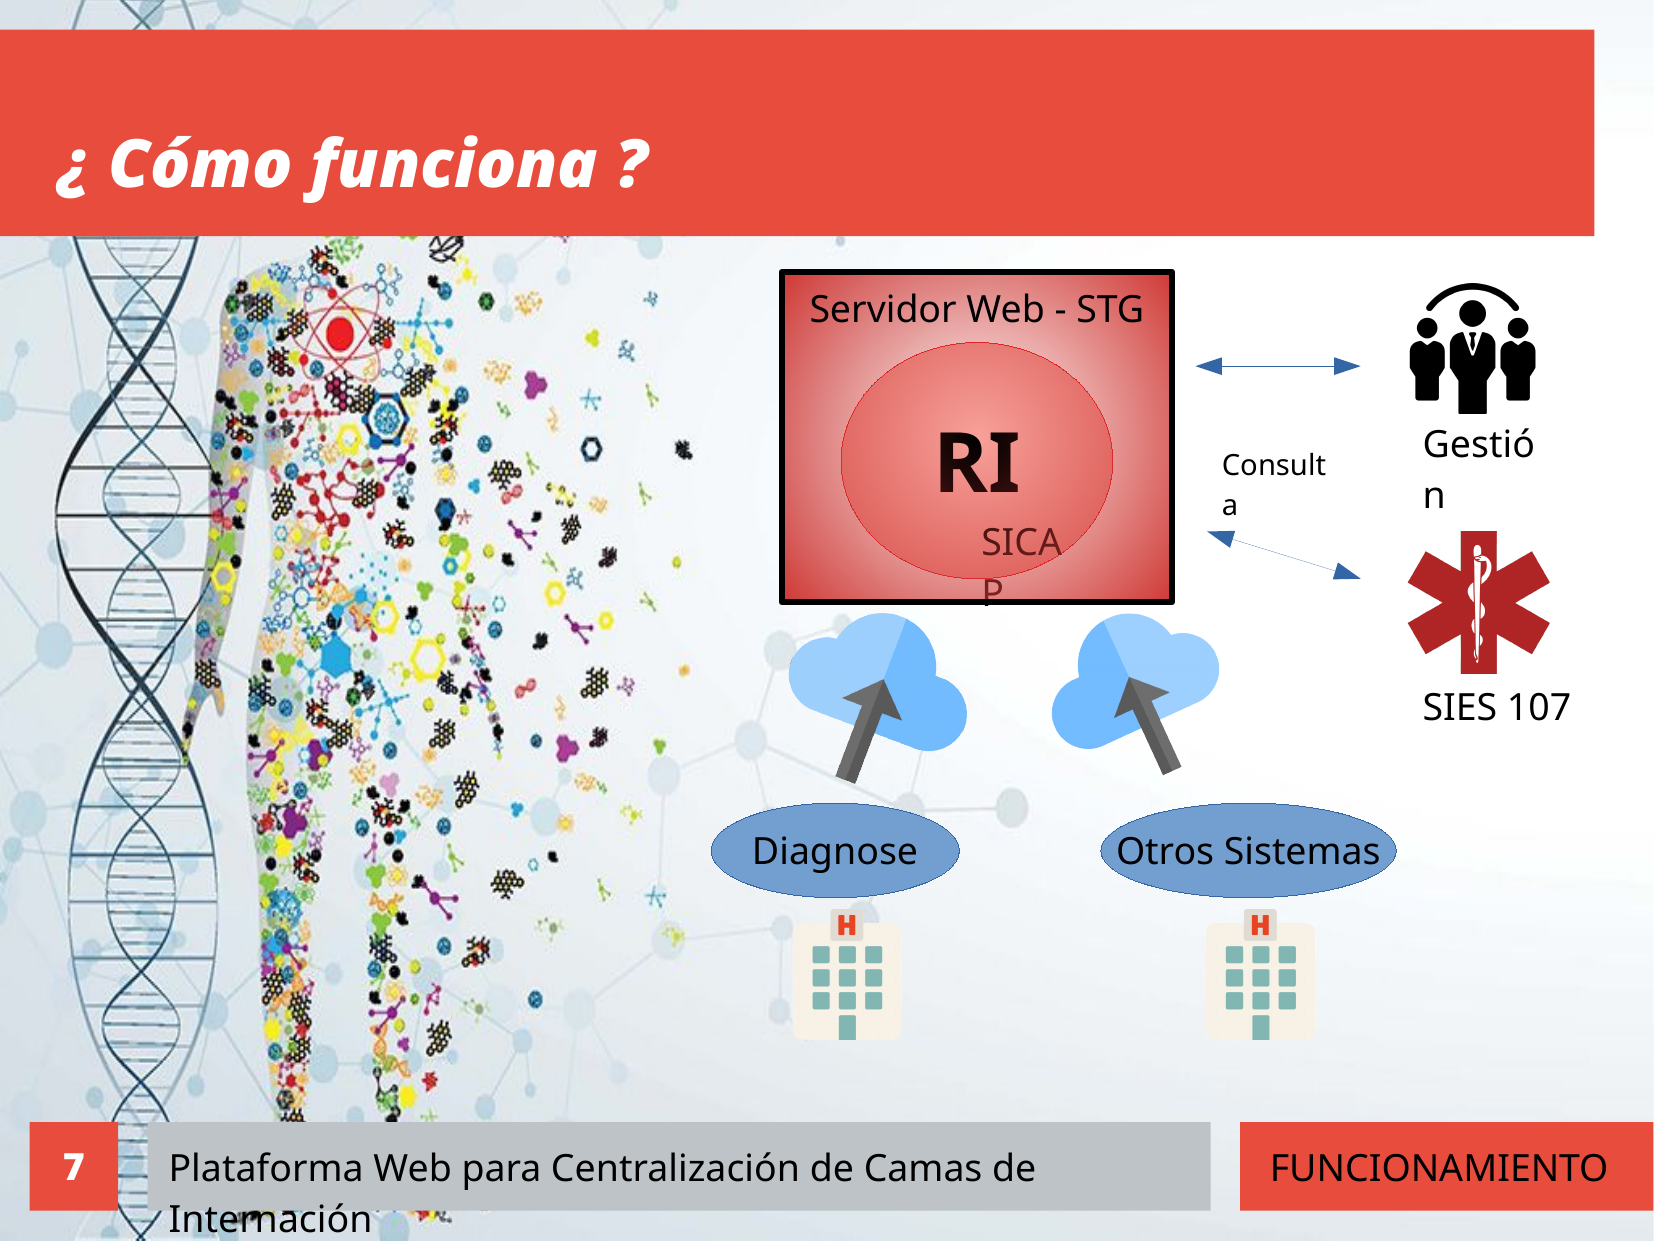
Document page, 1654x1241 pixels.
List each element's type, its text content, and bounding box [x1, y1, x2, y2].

text_box Plataforma Web para Centralización de Camas de Internación [153, 1134, 1139, 1197]
text_box SIES 107 [1407, 673, 1571, 736]
text_box Servidor Web - STG [782, 271, 1172, 603]
text_box FUNCIONAMIENTO [1254, 1133, 1578, 1196]
title ¿ Cómo funciona ? [59, 59, 1595, 207]
picture [0, 0, 1654, 1241]
text_box Consulta [1207, 437, 1346, 492]
text_box Otros Sistemas [1100, 803, 1397, 898]
text_box Gestión [1407, 410, 1558, 485]
text_box Diagnose [711, 803, 960, 898]
